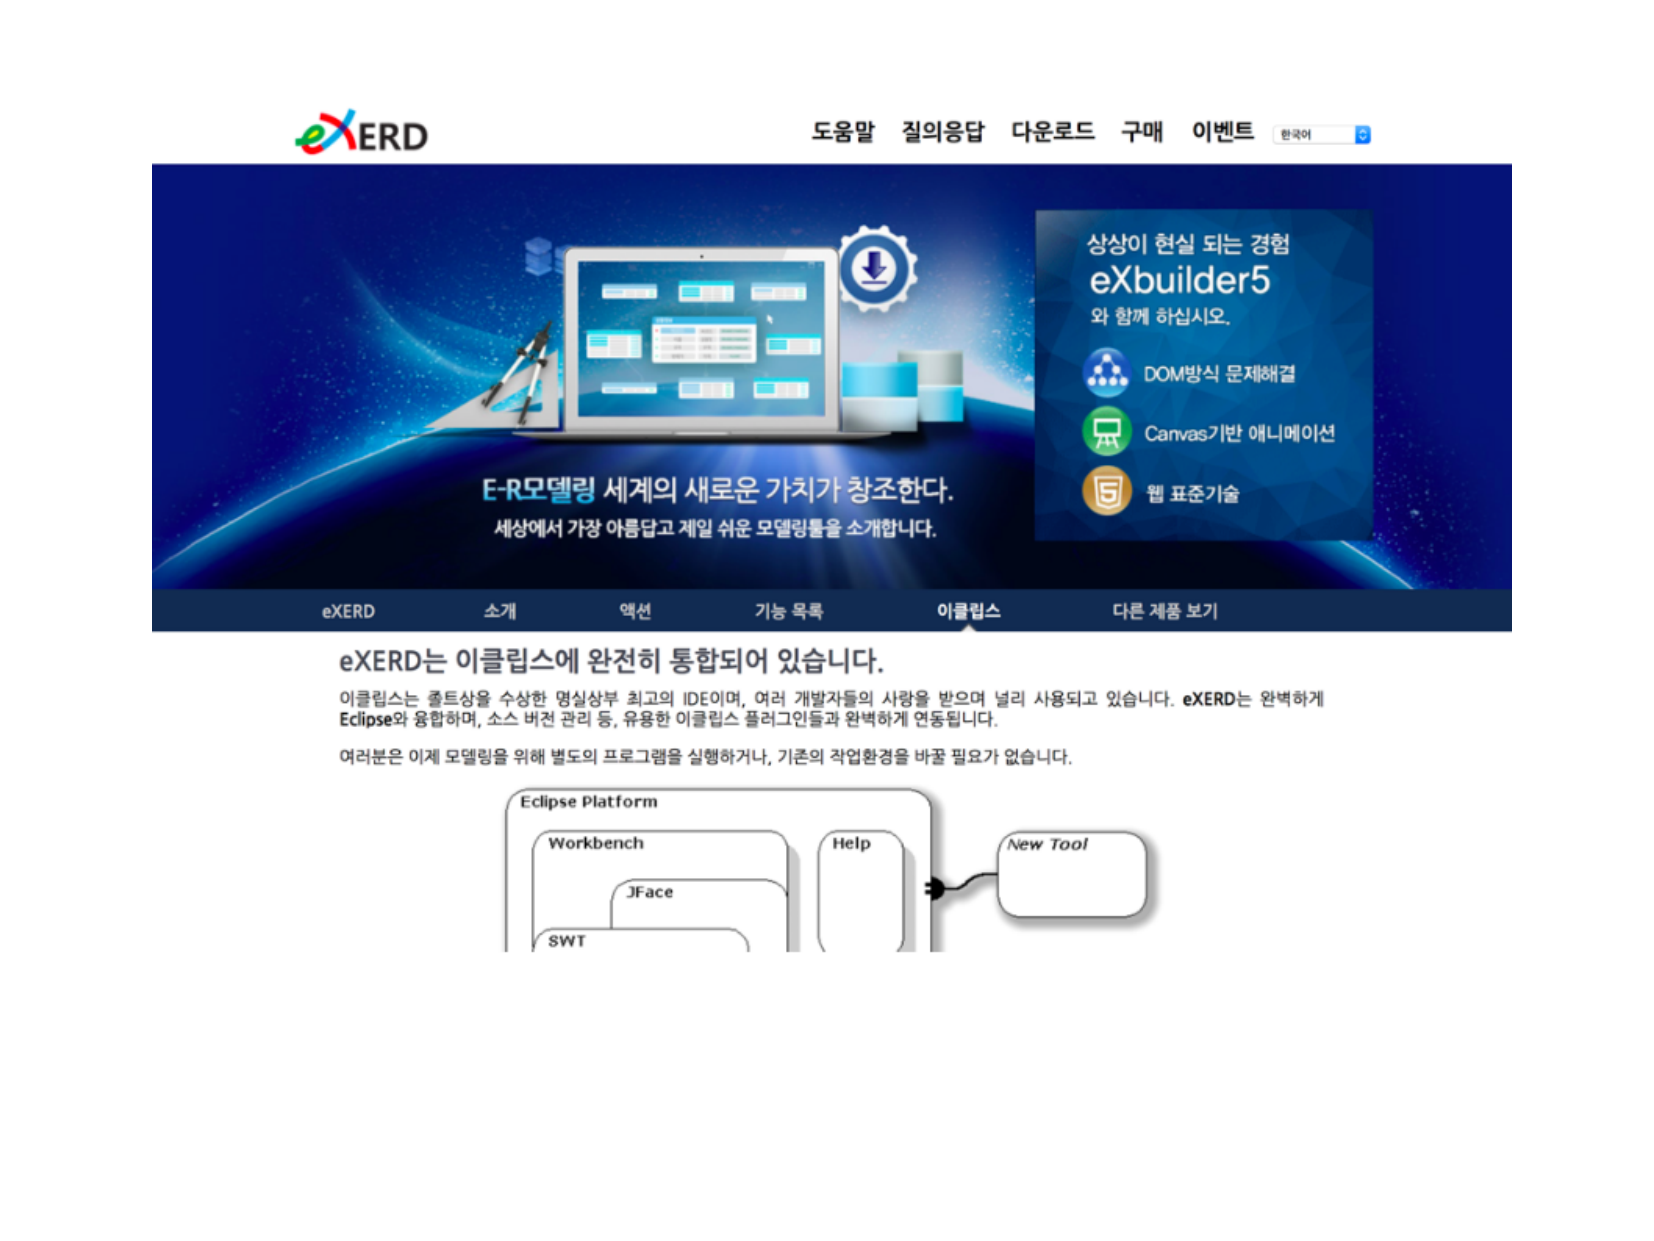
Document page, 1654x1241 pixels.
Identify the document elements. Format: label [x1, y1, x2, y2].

picture [152, 98, 1512, 957]
